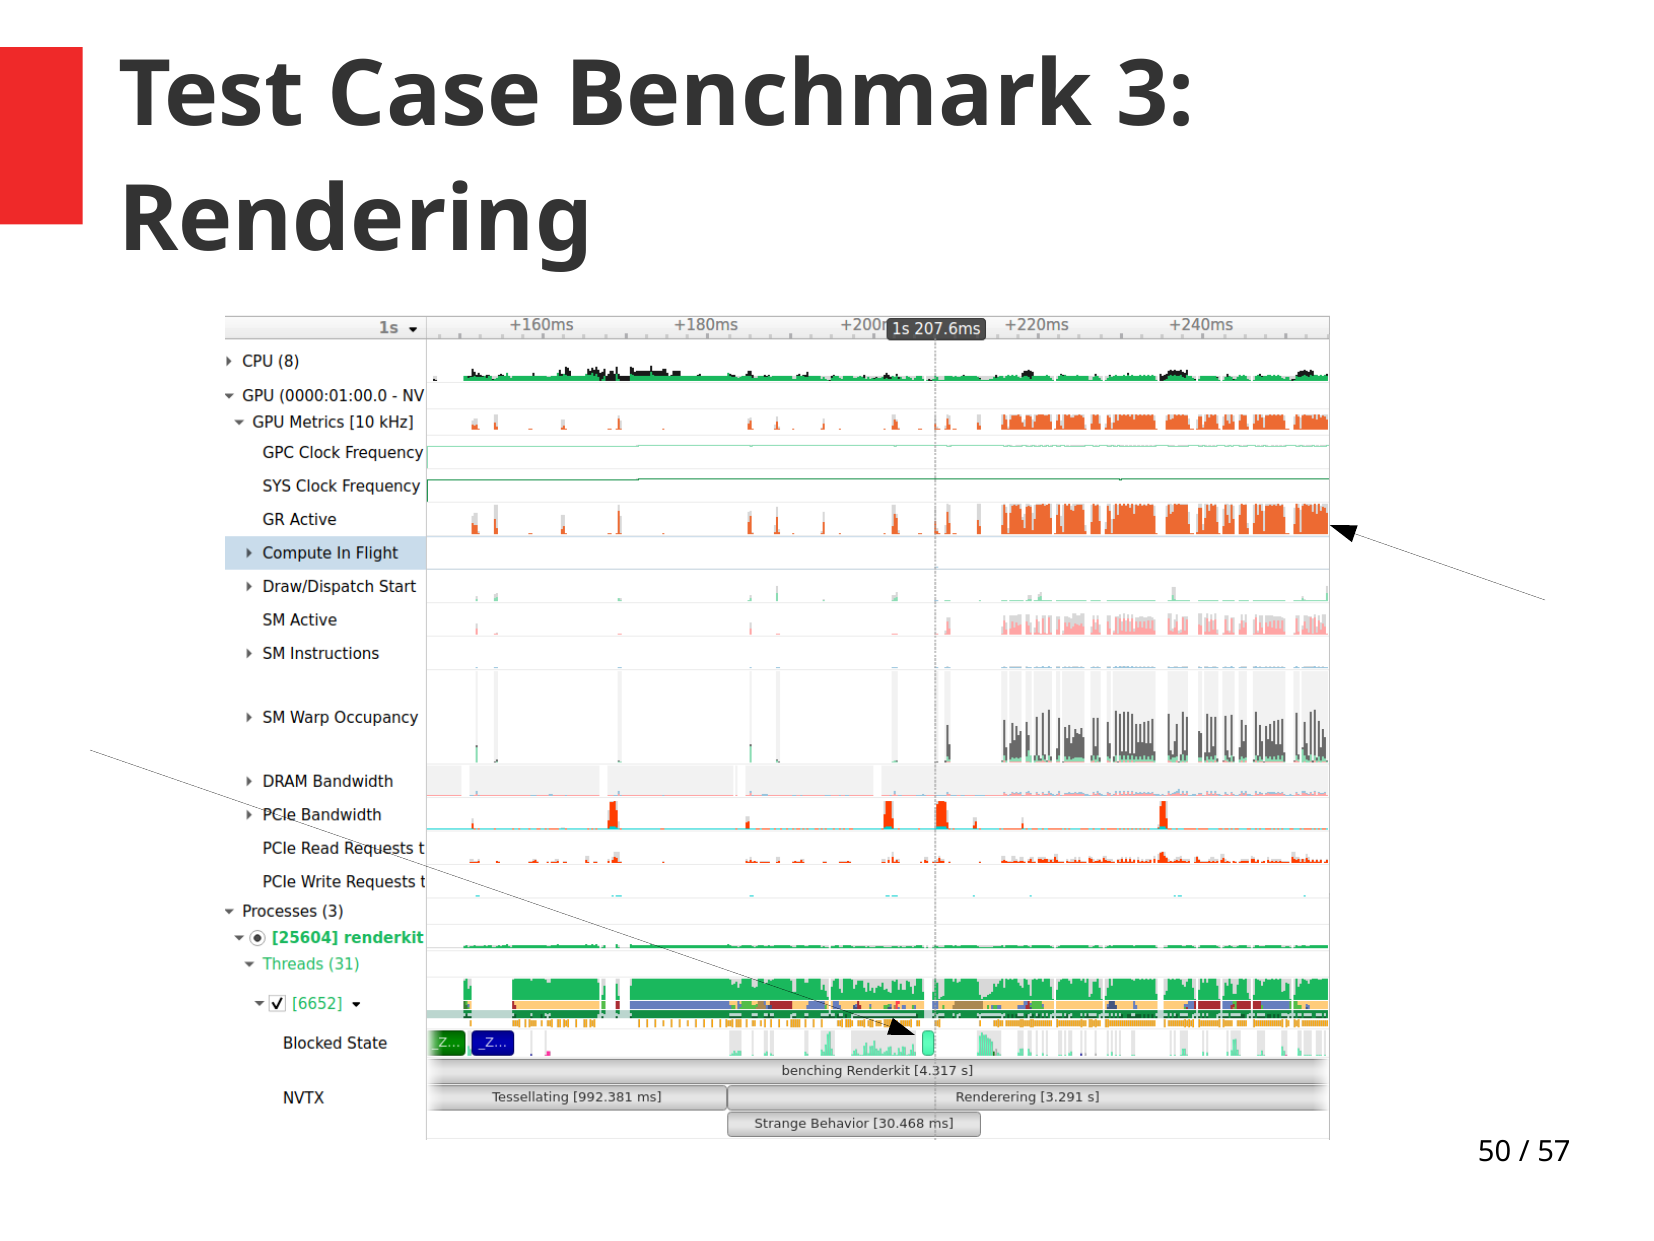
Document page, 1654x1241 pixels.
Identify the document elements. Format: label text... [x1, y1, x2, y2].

title Test Case Benchmark 3: Rendering [118, 27, 1571, 278]
picture [225, 315, 1330, 1141]
